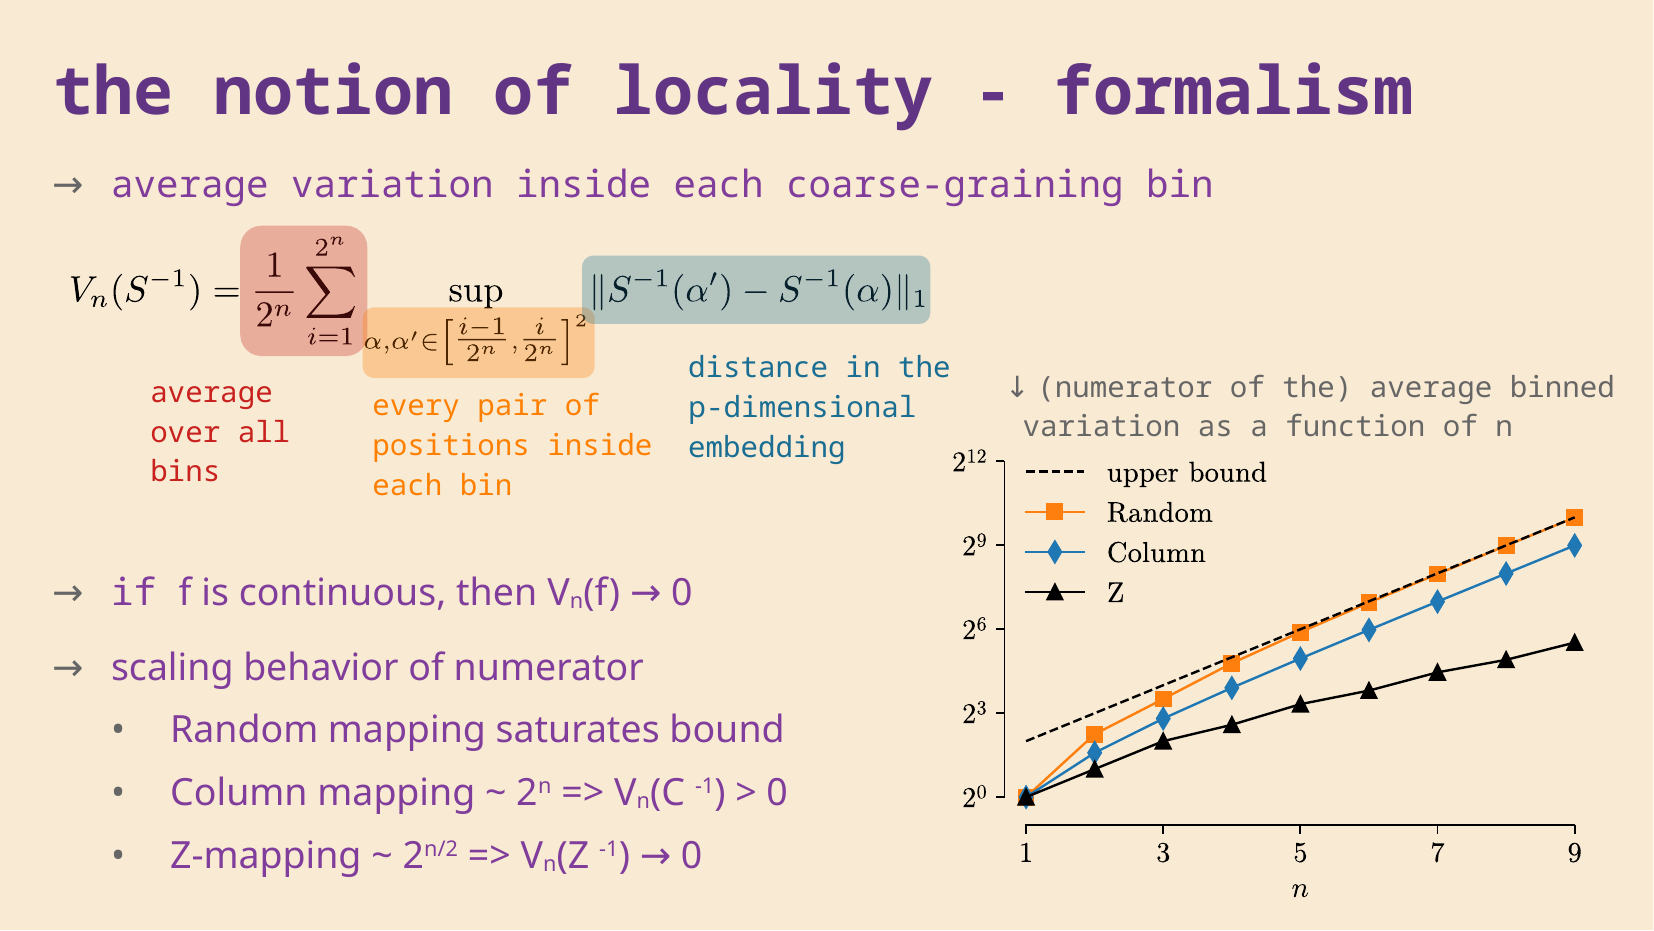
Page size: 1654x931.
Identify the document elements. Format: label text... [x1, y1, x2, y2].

text_box average over all bins [135, 363, 358, 487]
list average variation inside each coarse-graining bin if f is continuous, then Vn(f) → 0 scaling behavior of numerator Random mapping saturates bound Column mapping ~ 2n => Vn(C -1) > 0 Z-mapping ~ 2n/2 => Vn(Z -1) → 0 [52, 157, 1525, 895]
picture [933, 433, 1601, 921]
title the notion of locality - formalism [53, 42, 1542, 199]
text_box [190, 273, 199, 311]
text_box [174, 269, 184, 287]
text_box [70, 276, 97, 303]
text_box ↓ (numerator of the) average binned variation as a function of n [990, 358, 1654, 481]
text_box [240, 225, 931, 377]
text_box [449, 284, 462, 302]
text_box [113, 273, 123, 311]
text_box [126, 275, 148, 303]
text_box distance in the p-dimensional embedding [673, 339, 985, 499]
text_box [91, 295, 107, 308]
text_box every pair of positions inside each bin [357, 377, 753, 537]
text_box [464, 285, 483, 302]
